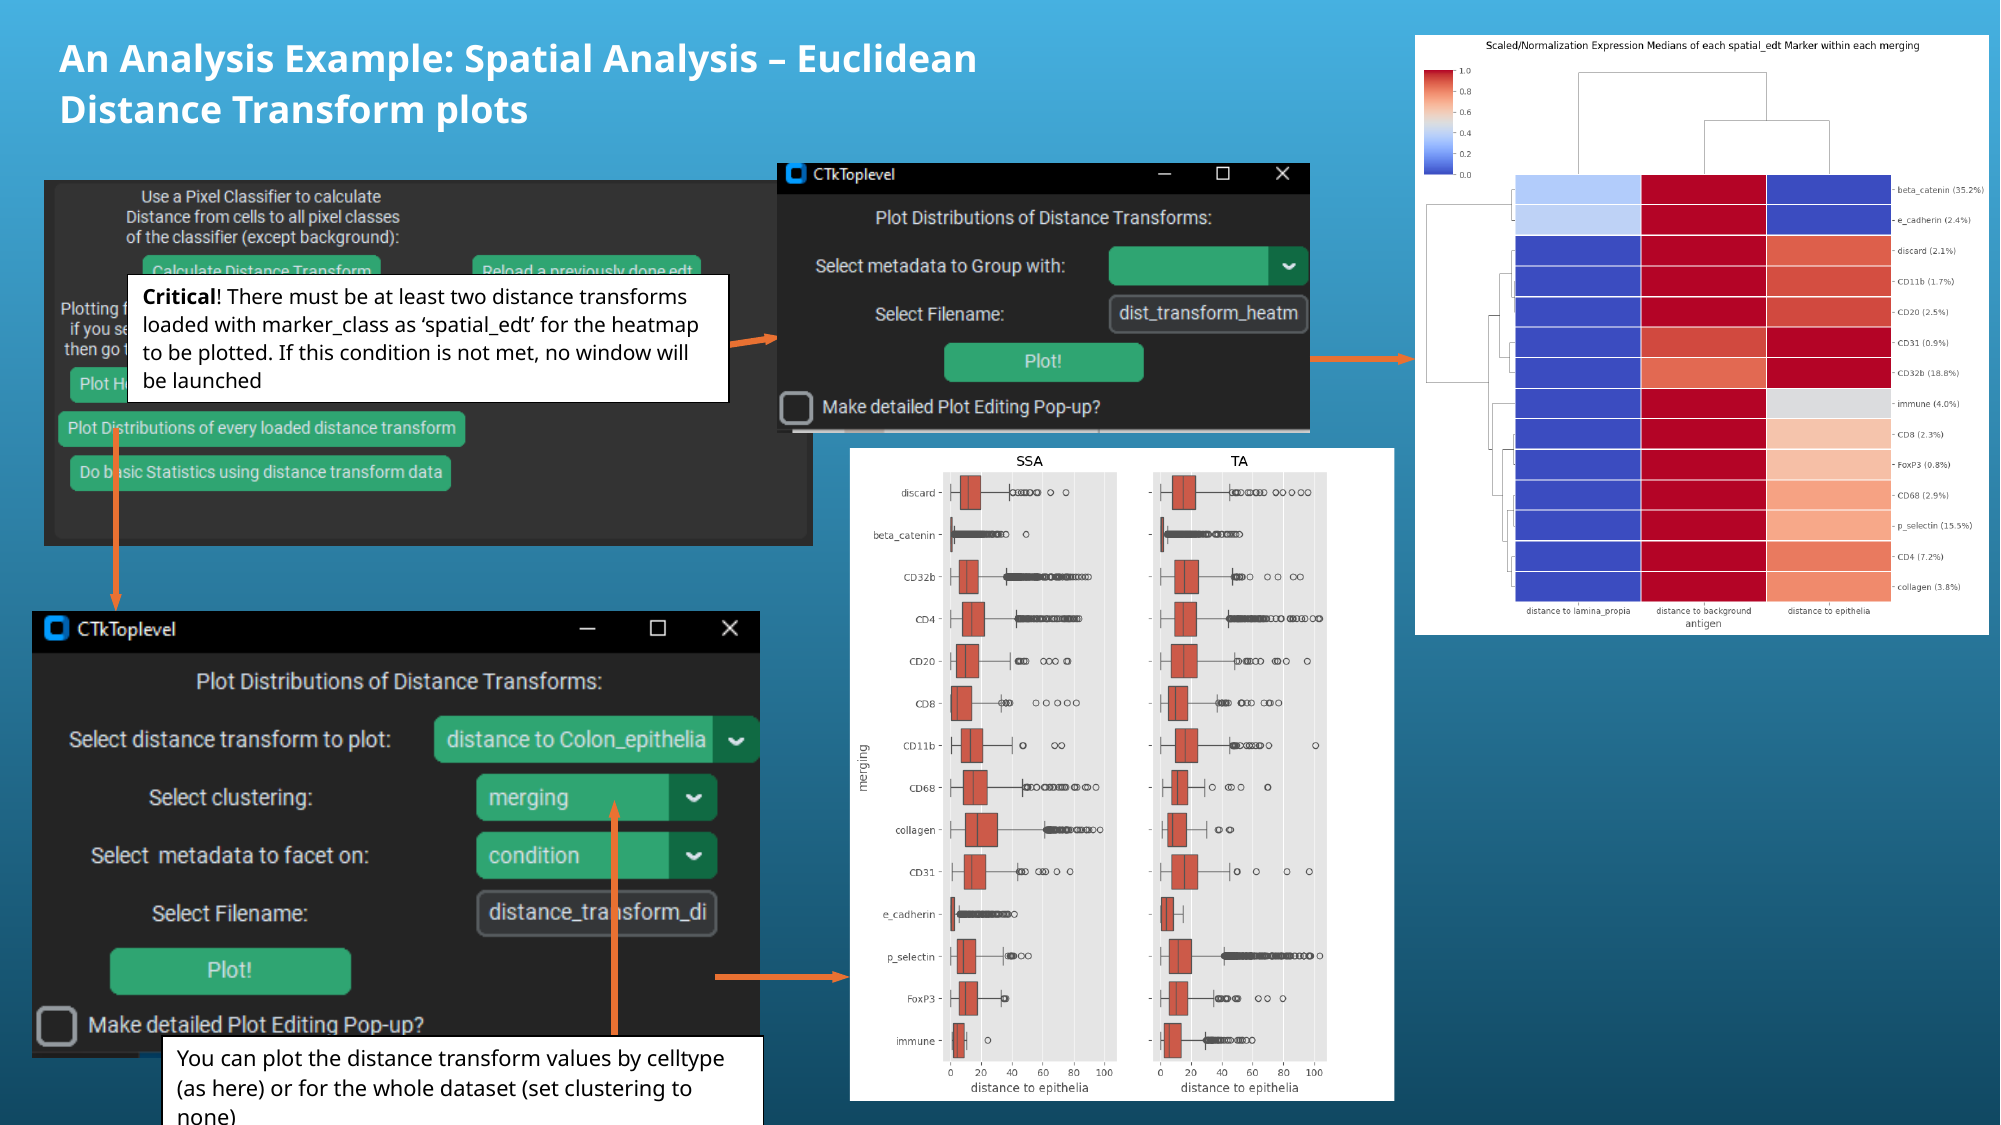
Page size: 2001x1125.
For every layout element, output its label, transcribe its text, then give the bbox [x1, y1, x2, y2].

picture [1415, 35, 1989, 635]
picture [849, 448, 1395, 1101]
text_box You can plot the distance transform values by celltype (as here) or for the whole dataset (set clustering to none) [161, 1035, 764, 1106]
text_box Critical! There must be at least two distance transforms loaded with marker_class as ‘spatial_edt’ for the heatmap to be plotted. If this condition is not met, no window will be launched [127, 274, 730, 367]
picture [32, 611, 760, 1058]
picture [44, 164, 1310, 546]
text_box An Analysis Example: Spatial Analysis – Euclidean Distance Transform plots [44, 24, 1044, 131]
